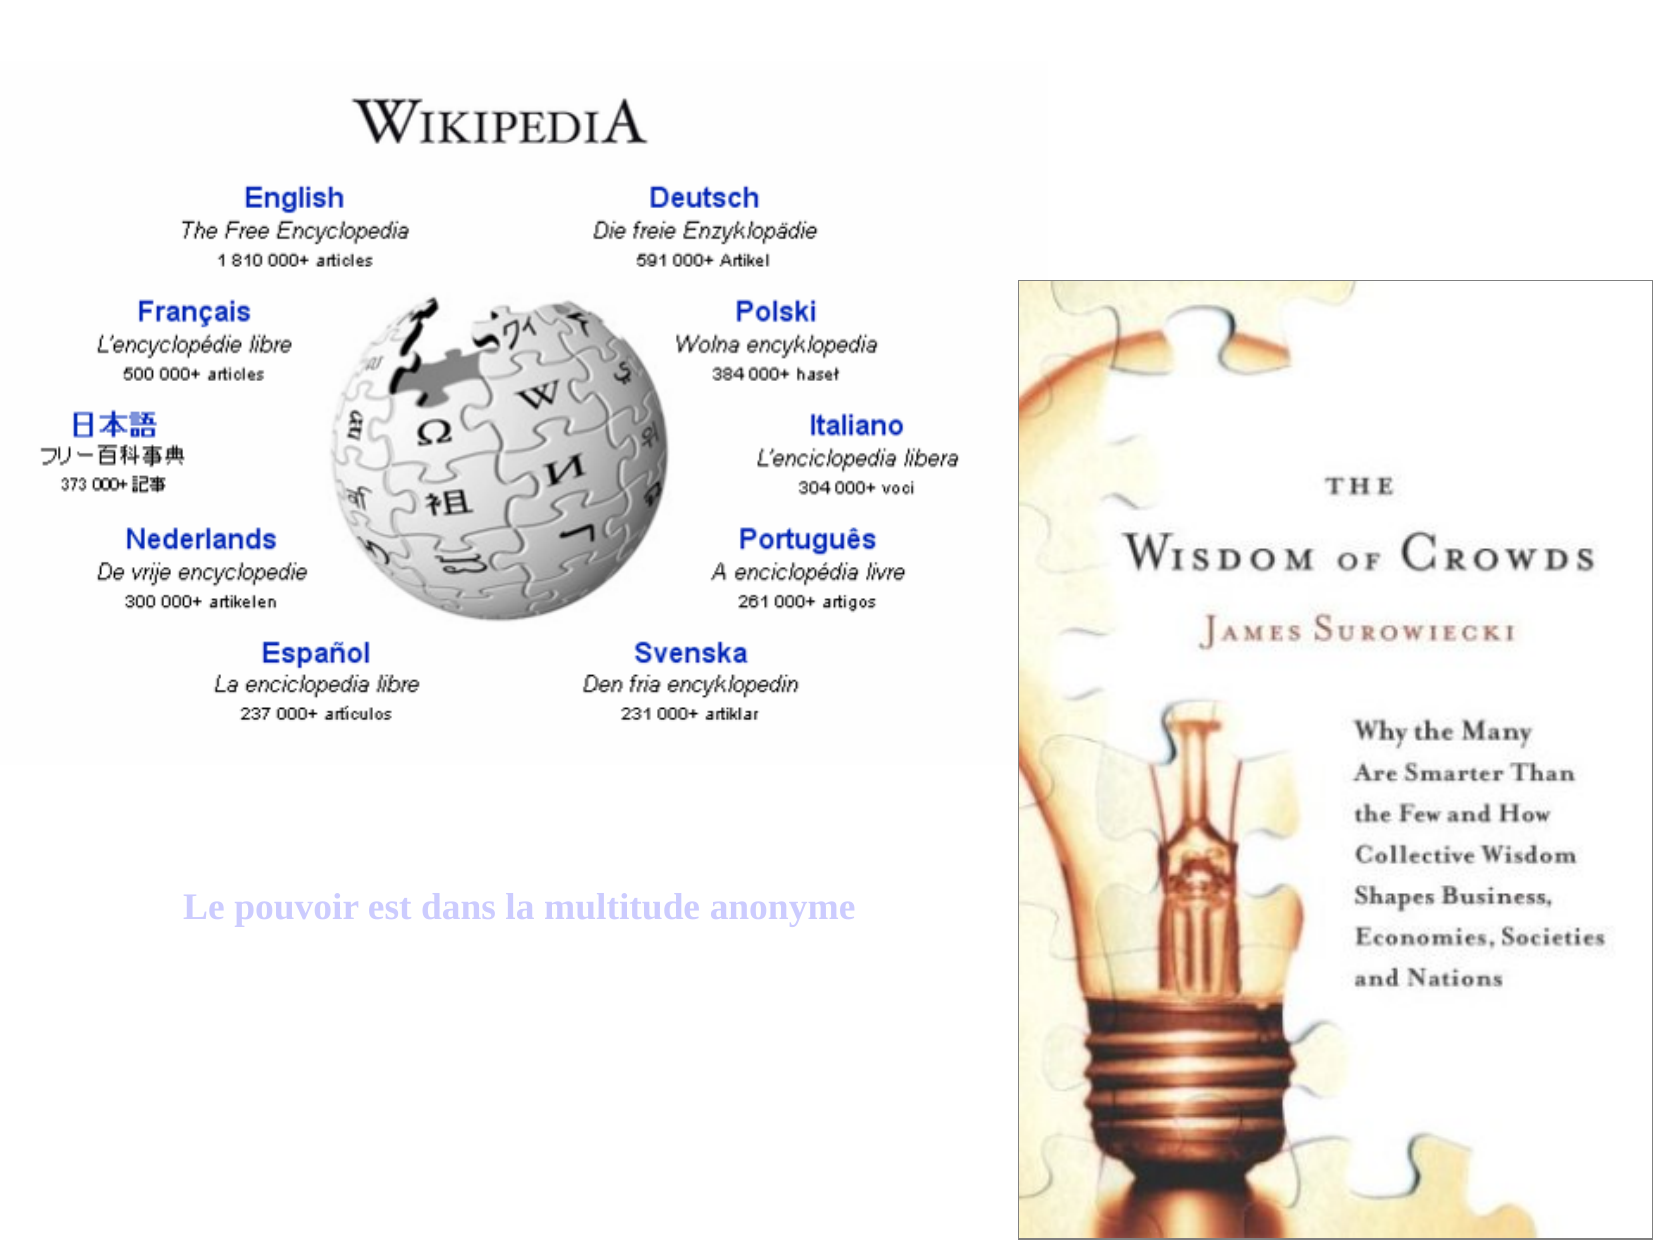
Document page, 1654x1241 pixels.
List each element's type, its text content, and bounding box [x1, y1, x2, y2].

text_box Le pouvoir est dans la multitude anonyme [97, 878, 962, 945]
picture [0, 61, 1048, 765]
picture [1019, 281, 1652, 1239]
